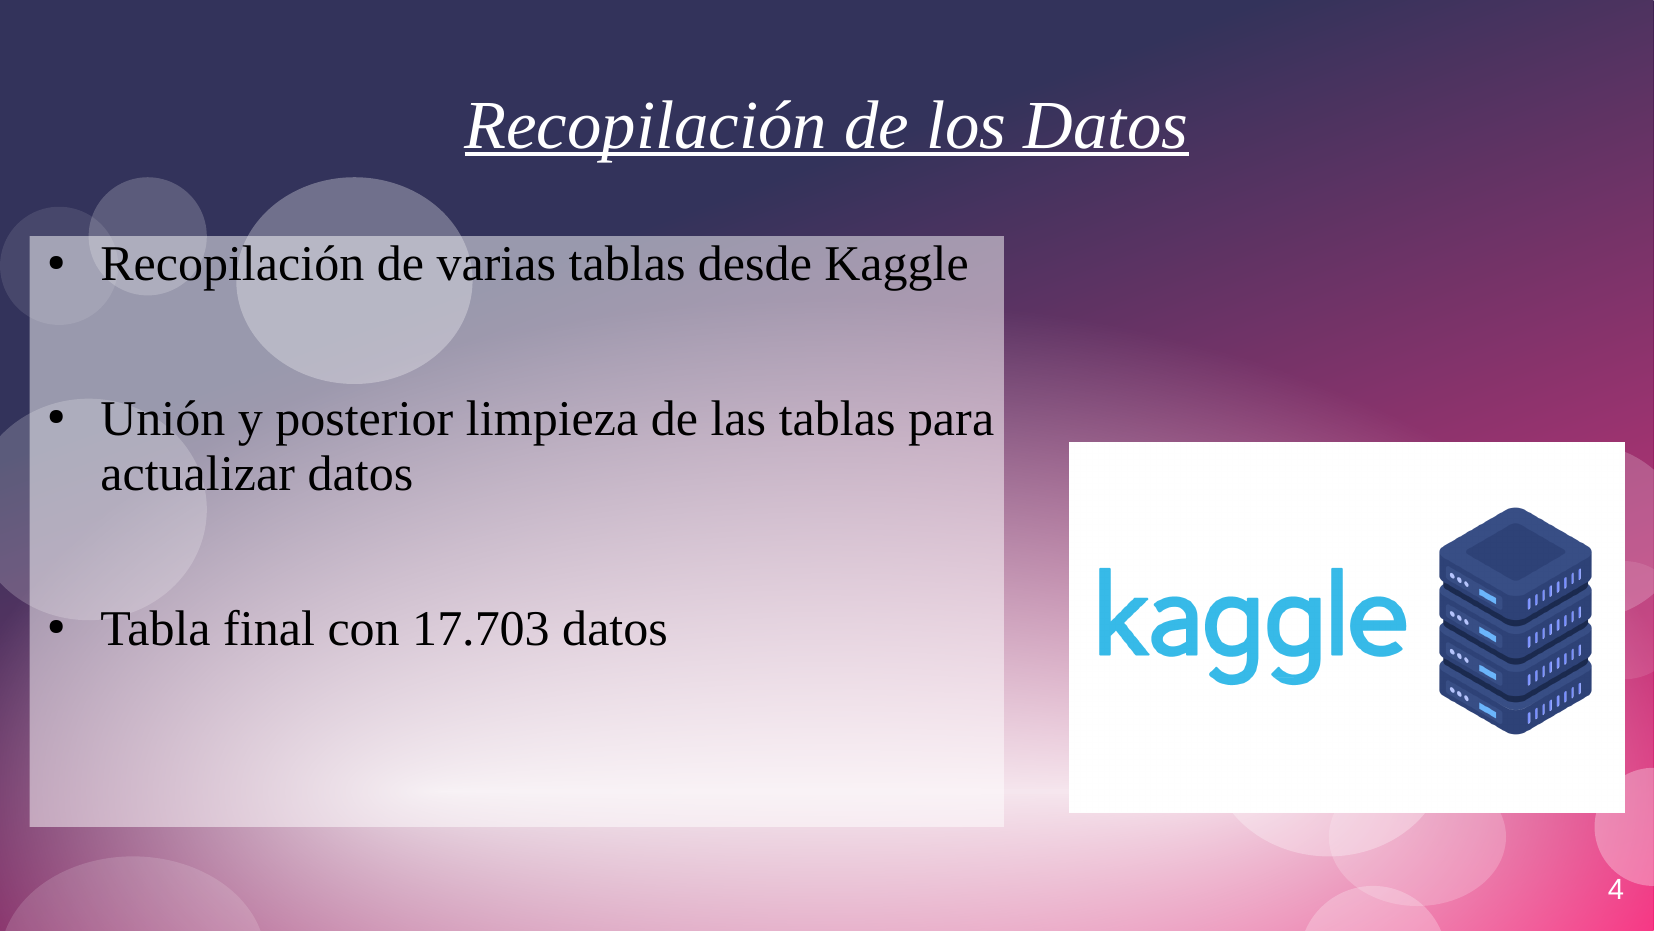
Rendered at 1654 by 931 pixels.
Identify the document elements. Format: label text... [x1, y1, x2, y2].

list Recopilación de varias tablas desde Kaggle Unión y posterior limpieza de las tablas para actualizar datos Tabla final con 17.703 datos [29, 236, 1004, 827]
picture [1069, 442, 1625, 813]
title Recopilación de los Datos [88, 44, 1565, 207]
